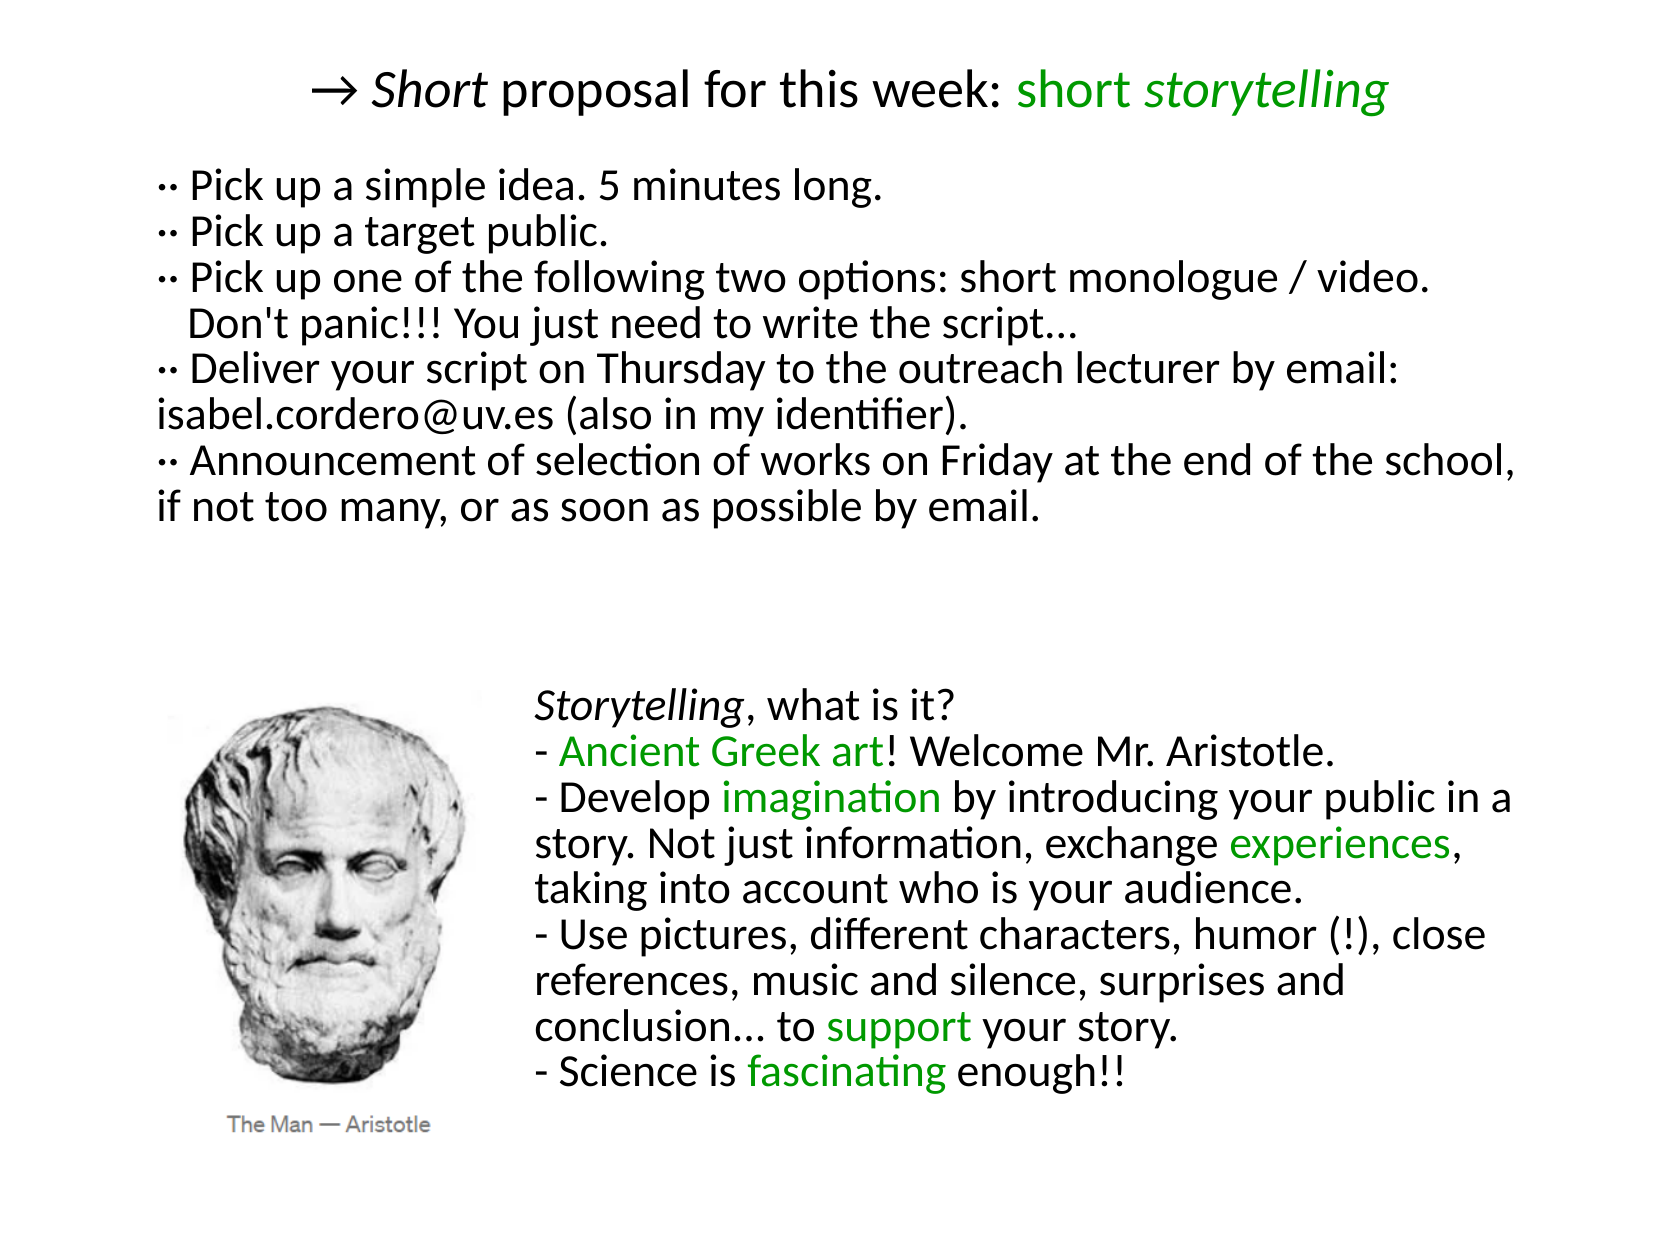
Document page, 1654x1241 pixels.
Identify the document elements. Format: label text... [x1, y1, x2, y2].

text_box → Short proposal for this week: short storytelling ·· Pick up a simple idea. 5 minutes long. ·· Pick up a target public. ·· Pick up one of the following two options: short monologue / video. Don't panic!!! You just need to write the script... ·· Deliver your script on Thursday to the outreach lecturer by email: isabel.cordero@uv.es (also in my identifier). ·· Announcement of selection of works on Friday at the end of the school, if not too many, or as soon as possible by email. [141, 59, 1560, 642]
text_box Storytelling, what is it? - Ancient Greek art! Welcome Mr. Aristotle. - Develop imagination by introducing your public in a story. Not just information, exchange experiences, taking into account who is your audience. - Use pictures, different characters, humor (!), close references, music and silence, surprises and conclusion... to support your story. - Science is fascinating enough!! [519, 679, 1571, 1196]
picture [159, 684, 482, 1158]
